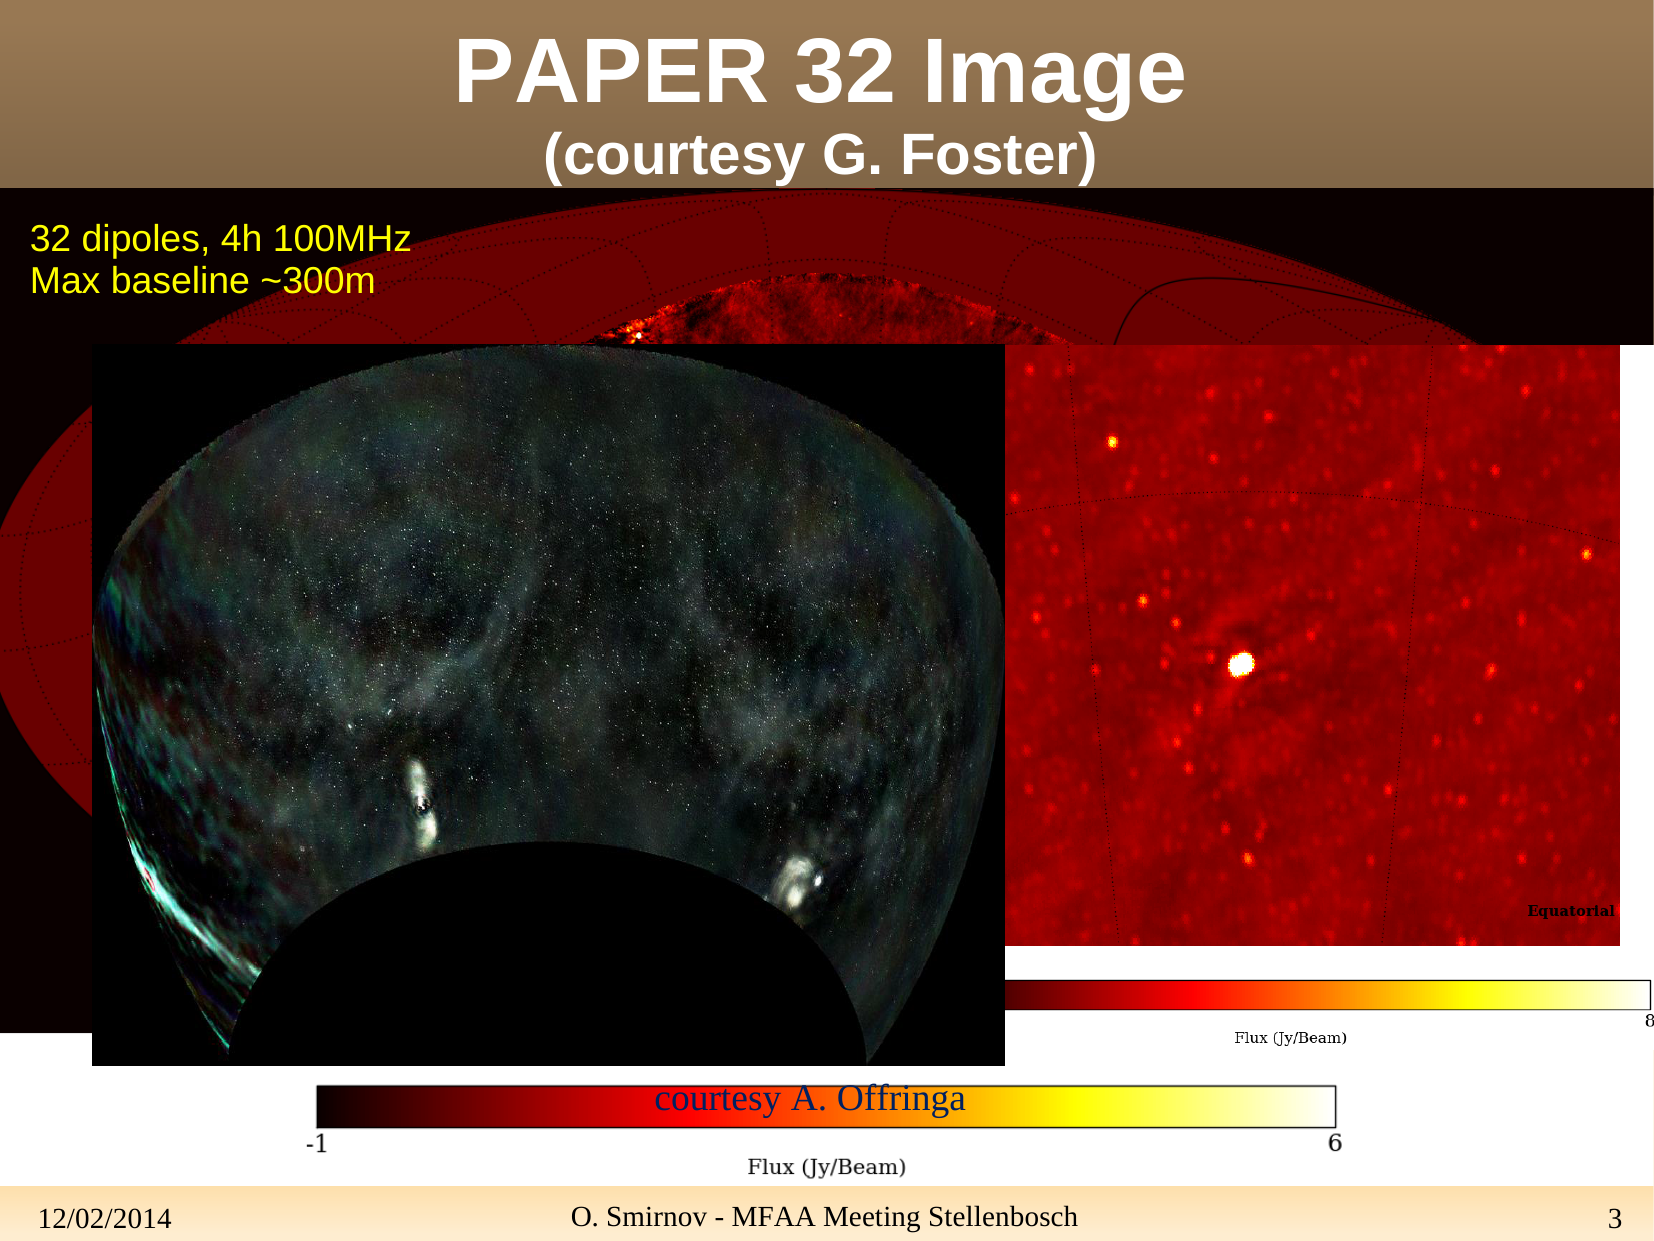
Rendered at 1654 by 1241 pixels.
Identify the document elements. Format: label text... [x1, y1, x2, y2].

text_box courtesy A. Offringa [617, 1065, 1004, 1125]
text_box 32 dipoles, 4h 100MHz Max baseline ~300m [15, 210, 556, 309]
picture [0, 0, 1654, 1241]
title PAPER 32 Image (courtesy G. Foster) [76, 0, 1565, 188]
